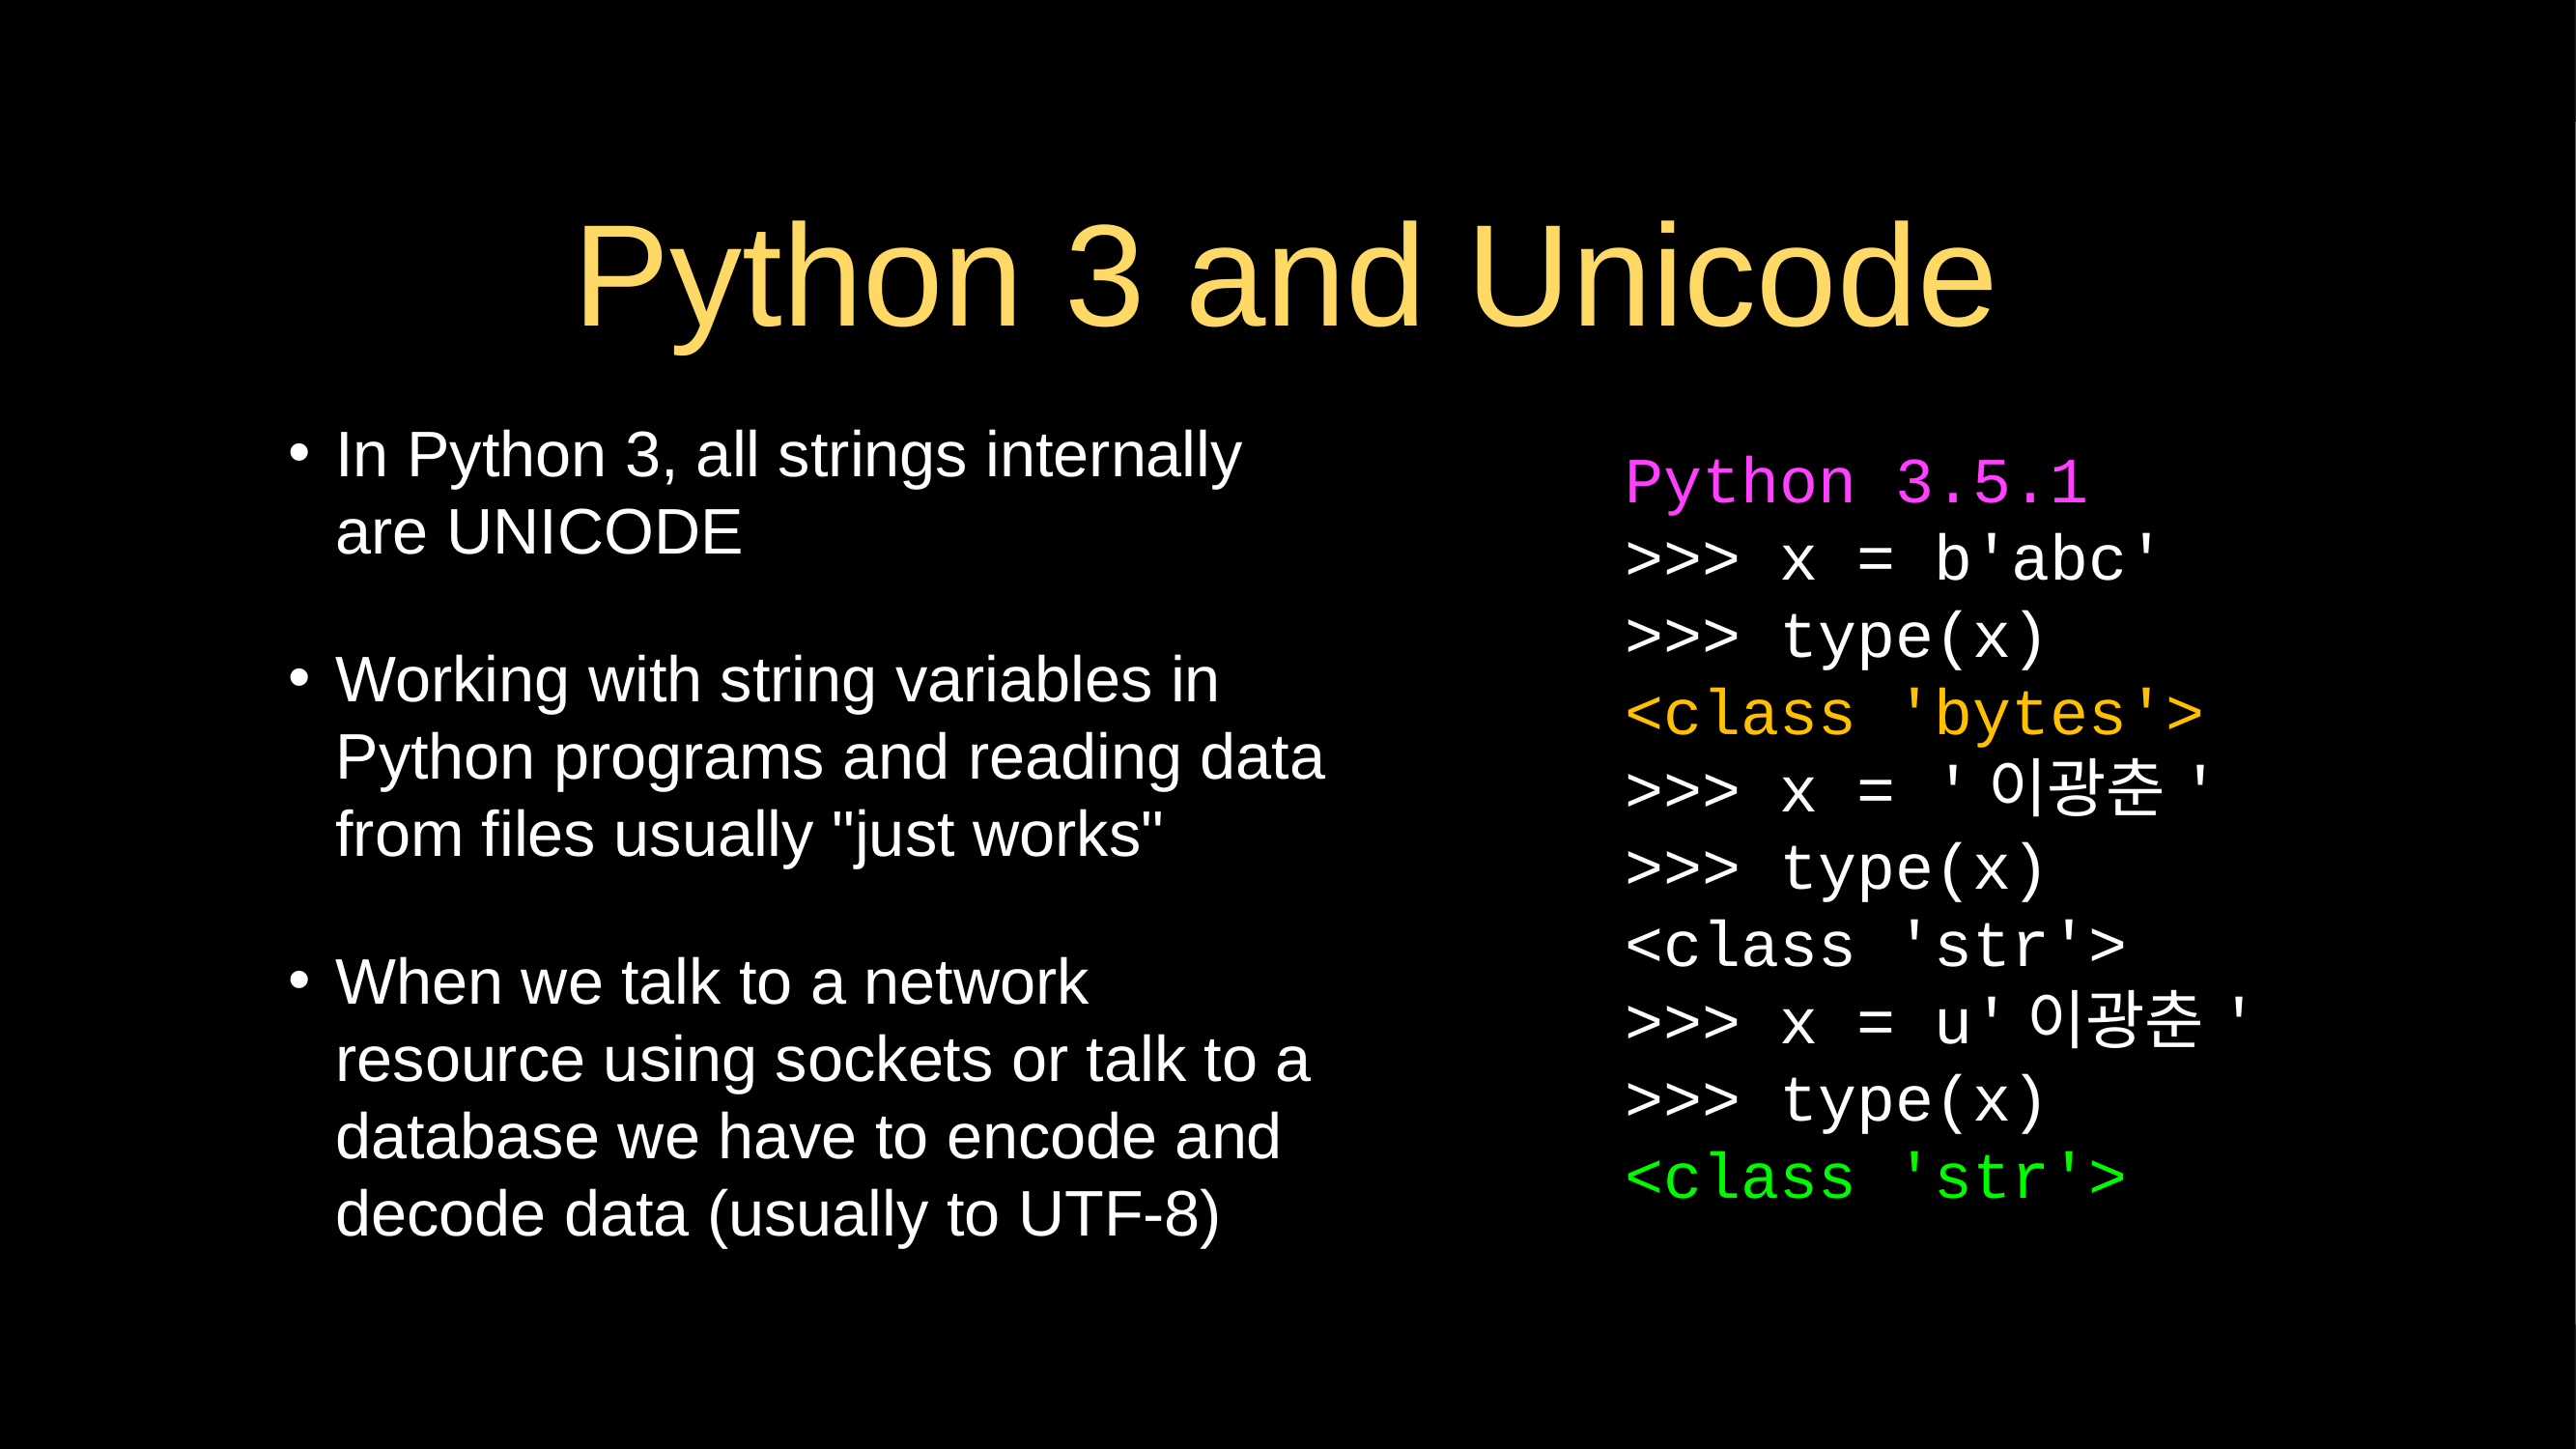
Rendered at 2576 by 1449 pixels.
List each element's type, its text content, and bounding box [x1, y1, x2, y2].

title Python 3 and Unicode [183, 133, 2391, 403]
list In Python 3, all strings internally are UNICODE Working with string variables in Python programs and reading data from files usually "just works" When we talk to a network resource using sockets or talk to a database we have to encode and decode data (usually to UTF-8) [183, 412, 1345, 1317]
text_box Python 3.5.1 >>> x = b'abc' >>> type(x) <class 'bytes'> >>> x = '이광춘' >>> type(x) <class 'str'> >>> x = u'이광춘' >>> type(x) <class 'str'> [1610, 431, 2391, 1219]
